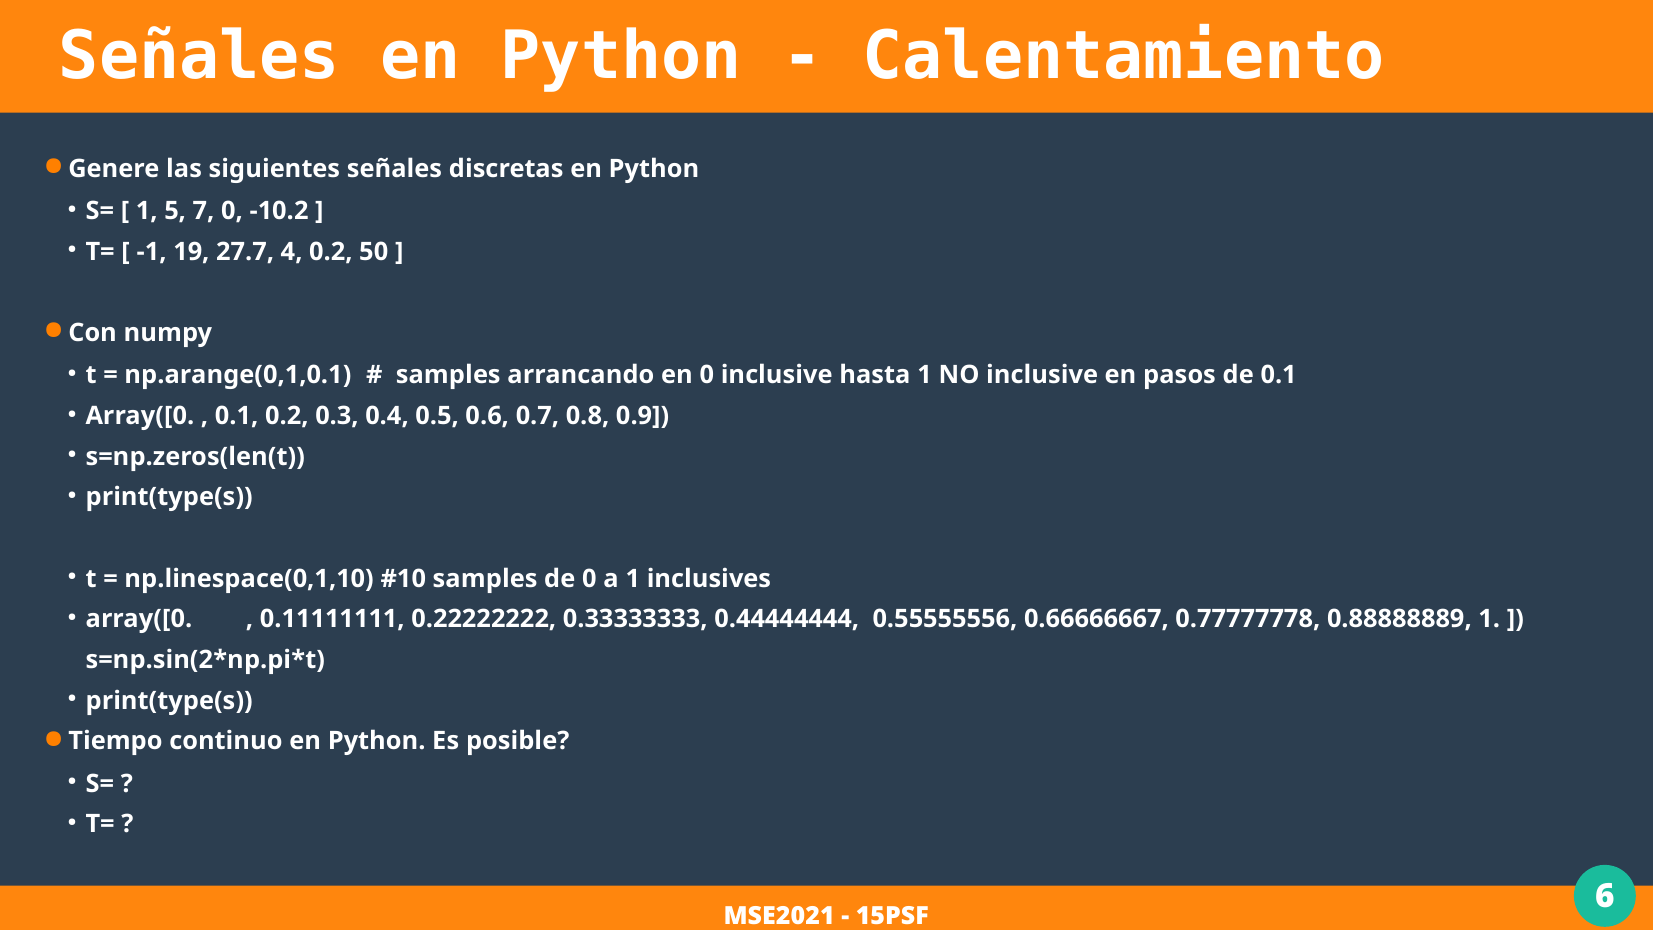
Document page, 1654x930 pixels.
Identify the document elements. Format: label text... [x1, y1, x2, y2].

list Genere las siguientes señales discretas en Python S= [ 1, 5, 7, 0, -10.2 ] T= [ -1, 19, 27.7, 4, 0.2, 50 ] Con numpy t = np.arange(0,1,0.1) # samples arrancando en 0 inclusive hasta 1 NO inclusive en pasos de 0.1 Array([0. , 0.1, 0.2, 0.3, 0.4, 0.5, 0.6, 0.7, 0.8, 0.9]) s=np.zeros(len(t)) print(type(s)) t = np.linespace(0,1,10) #10 samples de 0 a 1 inclusives array([0. , 0.11111111, 0.22222222, 0.33333333, 0.44444444, 0.55555556, 0.66666667, 0.77777778, 0.88888889, 1. ]) s=np.sin(2*np.pi*t) print(type(s)) Tiempo continuo en Python. Es posible? S= ? T= ? [37, 150, 1613, 863]
title Señales en Python - Calentamiento [58, 16, 1594, 113]
